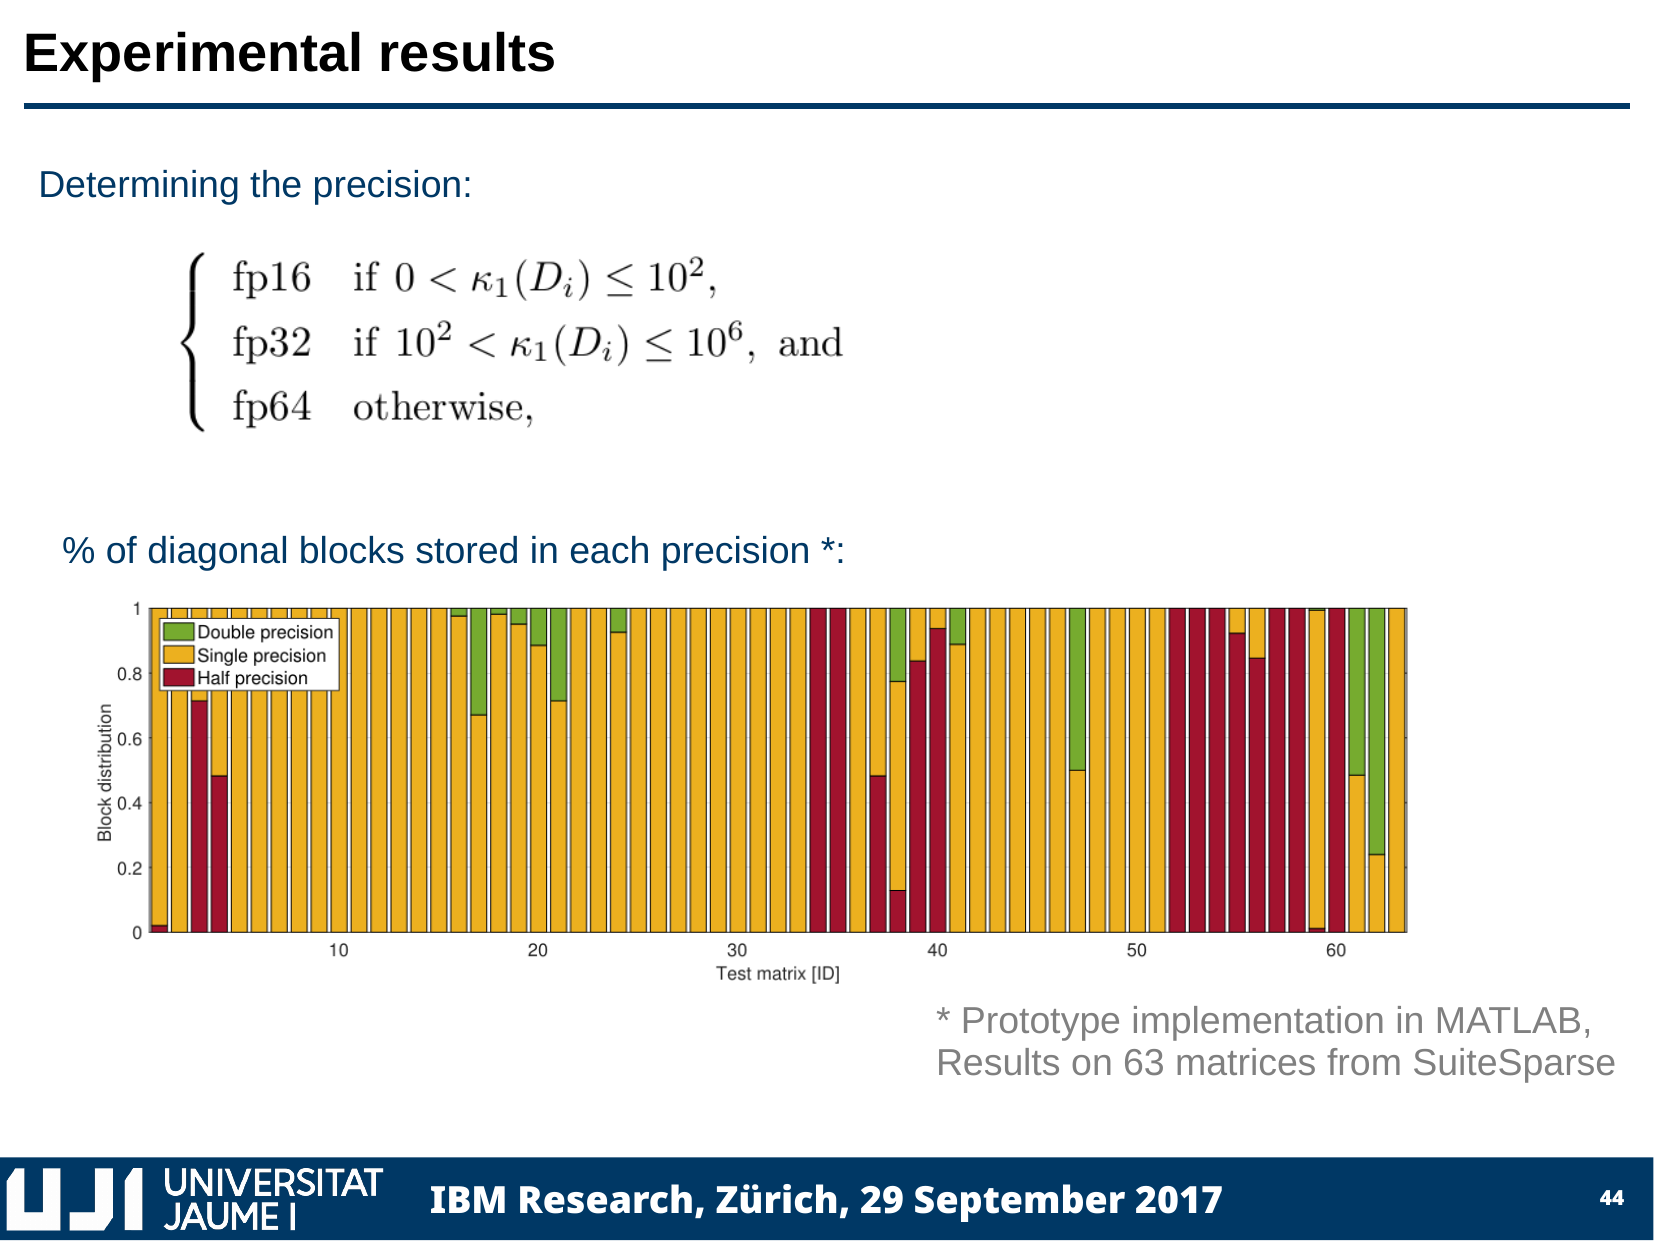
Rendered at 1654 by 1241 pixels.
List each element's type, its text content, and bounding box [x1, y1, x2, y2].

picture [153, 224, 886, 451]
text_box * Prototype implementation in MATLAB, Results on 63 matrices from SuiteSparse [921, 992, 1632, 1091]
title Experimental results [23, 0, 1630, 107]
picture [0, 1158, 390, 1241]
text_box % of diagonal blocks stored in each precision *: [47, 522, 861, 580]
text_box Determining the precision: [23, 156, 488, 214]
picture [59, 566, 1441, 999]
